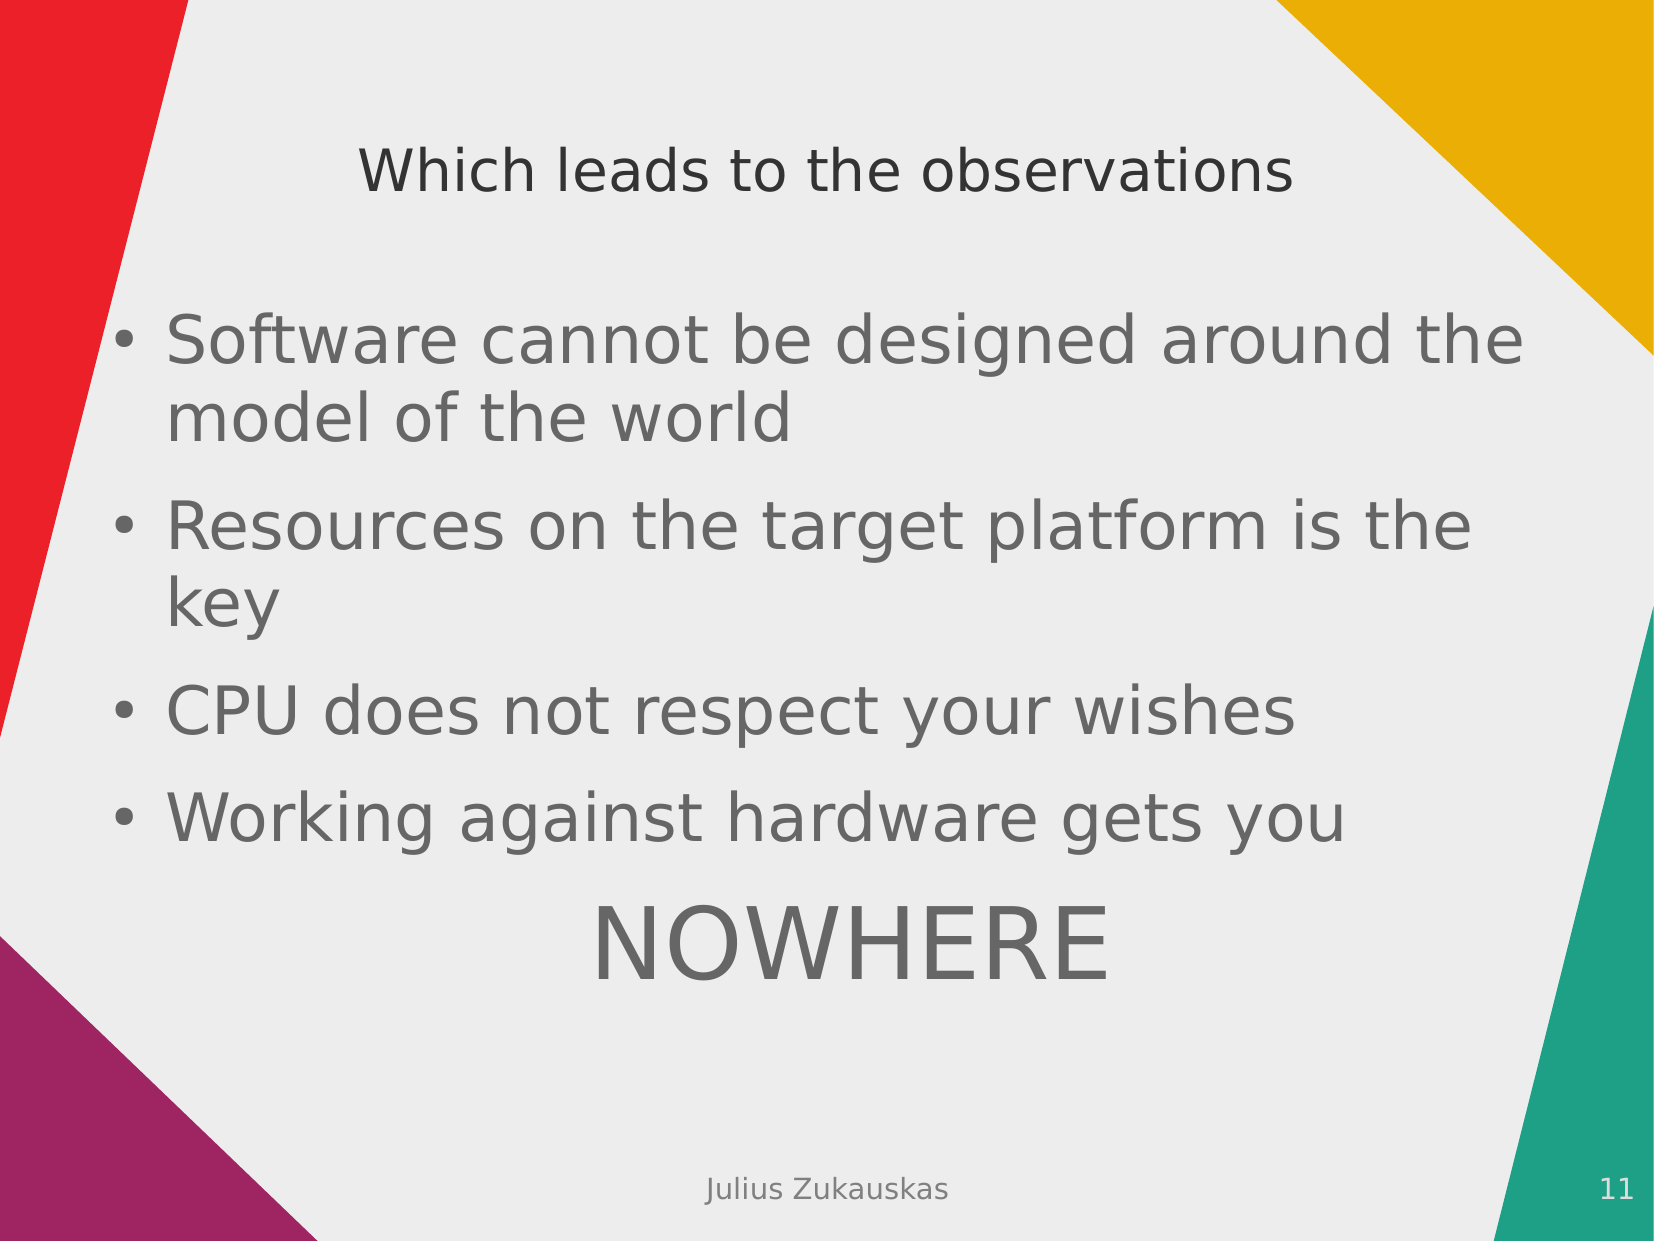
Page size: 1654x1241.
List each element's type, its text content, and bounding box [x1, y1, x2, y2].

title Which leads to the observations [114, 73, 1539, 271]
list Software cannot be designed around the model of the world Resources on the target platform is the key CPU does not respect your wishes Working against hardware gets you NOWHERE [94, 302, 1560, 1033]
